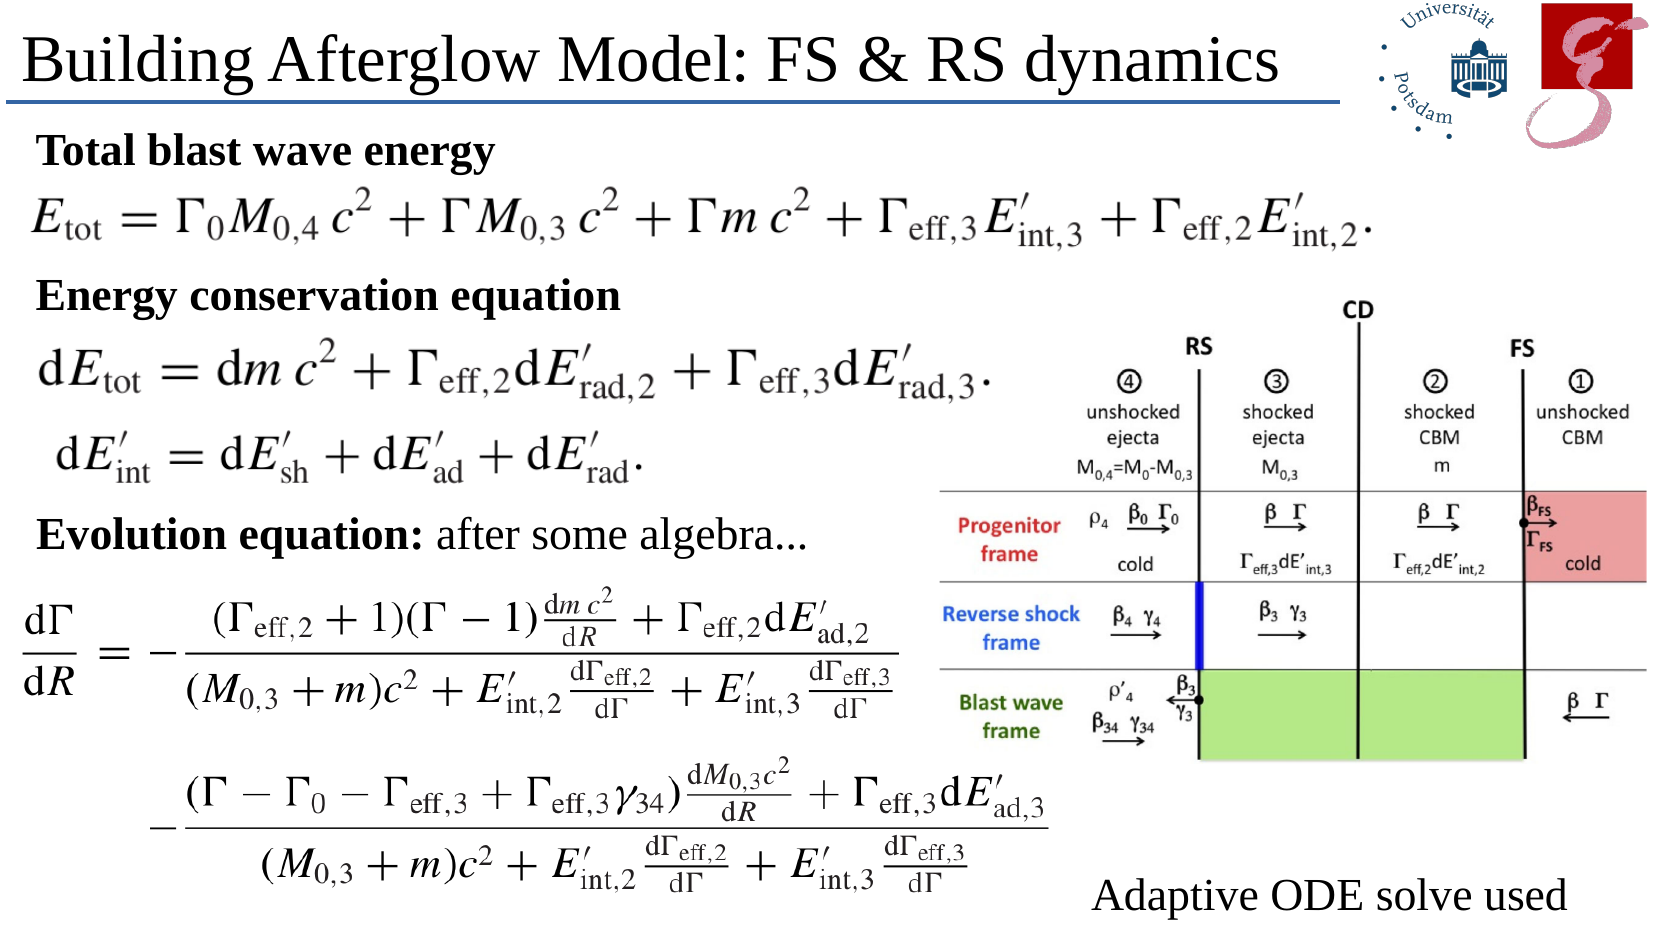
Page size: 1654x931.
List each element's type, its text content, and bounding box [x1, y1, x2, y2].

picture [20, 178, 1388, 257]
picture [20, 298, 1654, 903]
picture [37, 420, 665, 488]
text_box Adaptive ODE solve used [1076, 862, 1576, 924]
text_box Energy conservation equation [20, 262, 633, 323]
text_box Evolution equation: after some algebra... [21, 501, 817, 563]
title Building Afterglow Model: FS & RS dynamics [20, 0, 1375, 118]
text_box Total blast wave energy [20, 117, 507, 178]
picture [1375, 0, 1654, 154]
